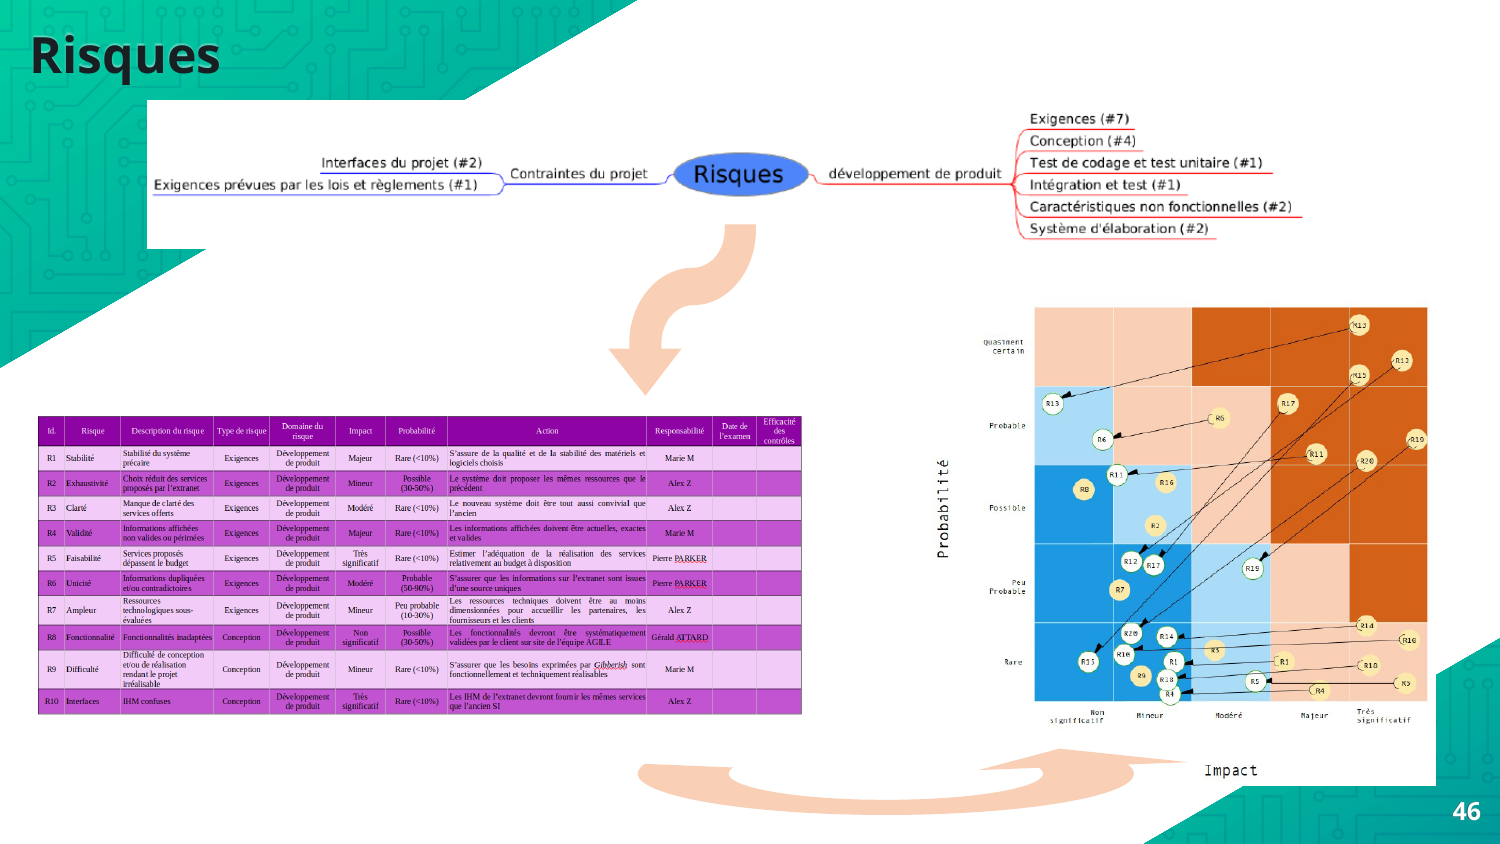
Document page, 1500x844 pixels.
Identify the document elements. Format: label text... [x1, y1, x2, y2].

slide_number <numéro> [1391, 779, 1482, 844]
picture [35, 413, 804, 716]
text_box [608, 224, 756, 396]
text_box [637, 748, 1189, 815]
picture [147, 100, 1323, 249]
picture [927, 299, 1436, 786]
title Risques [29, 29, 1249, 88]
